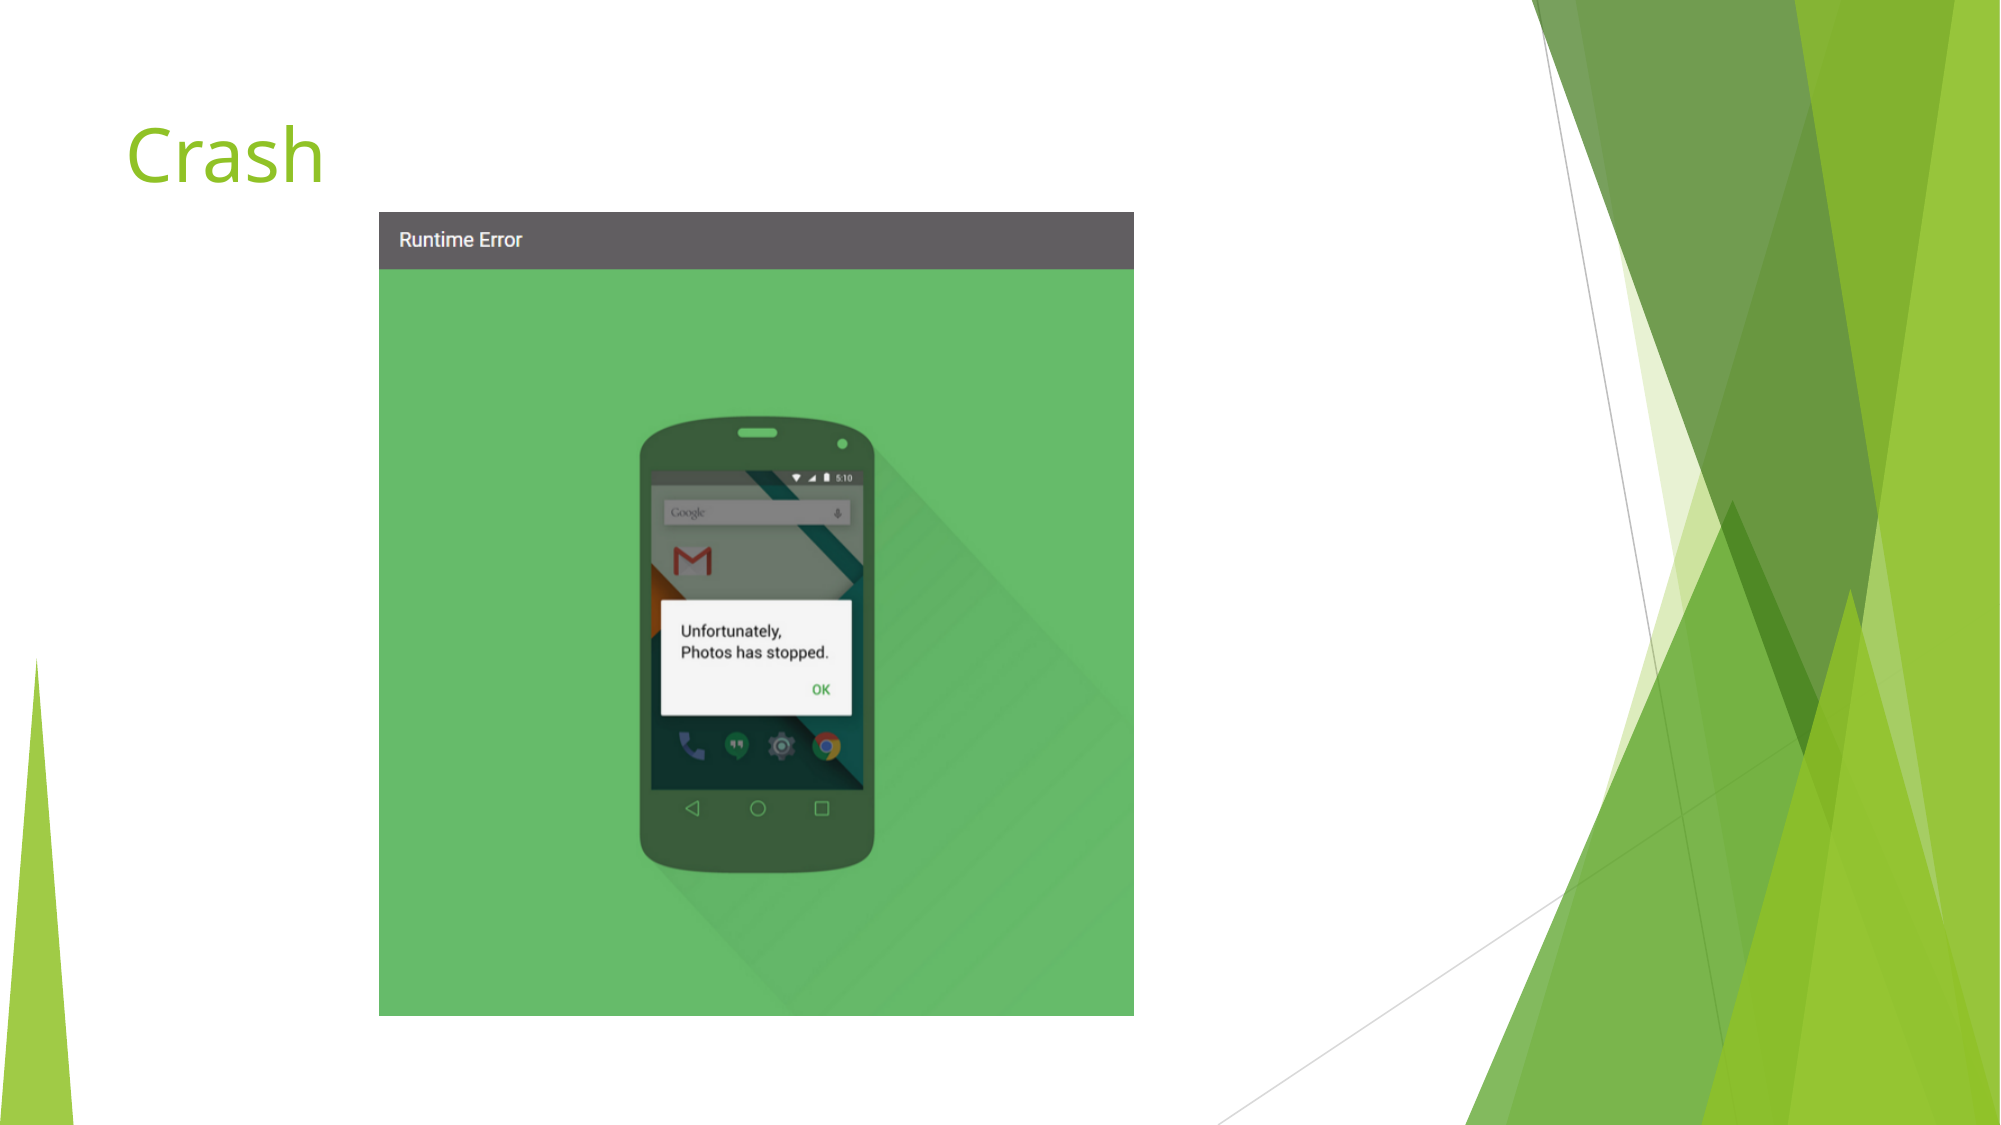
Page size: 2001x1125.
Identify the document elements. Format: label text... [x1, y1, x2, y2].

picture [379, 212, 1134, 1016]
title Crash [111, 99, 1522, 317]
